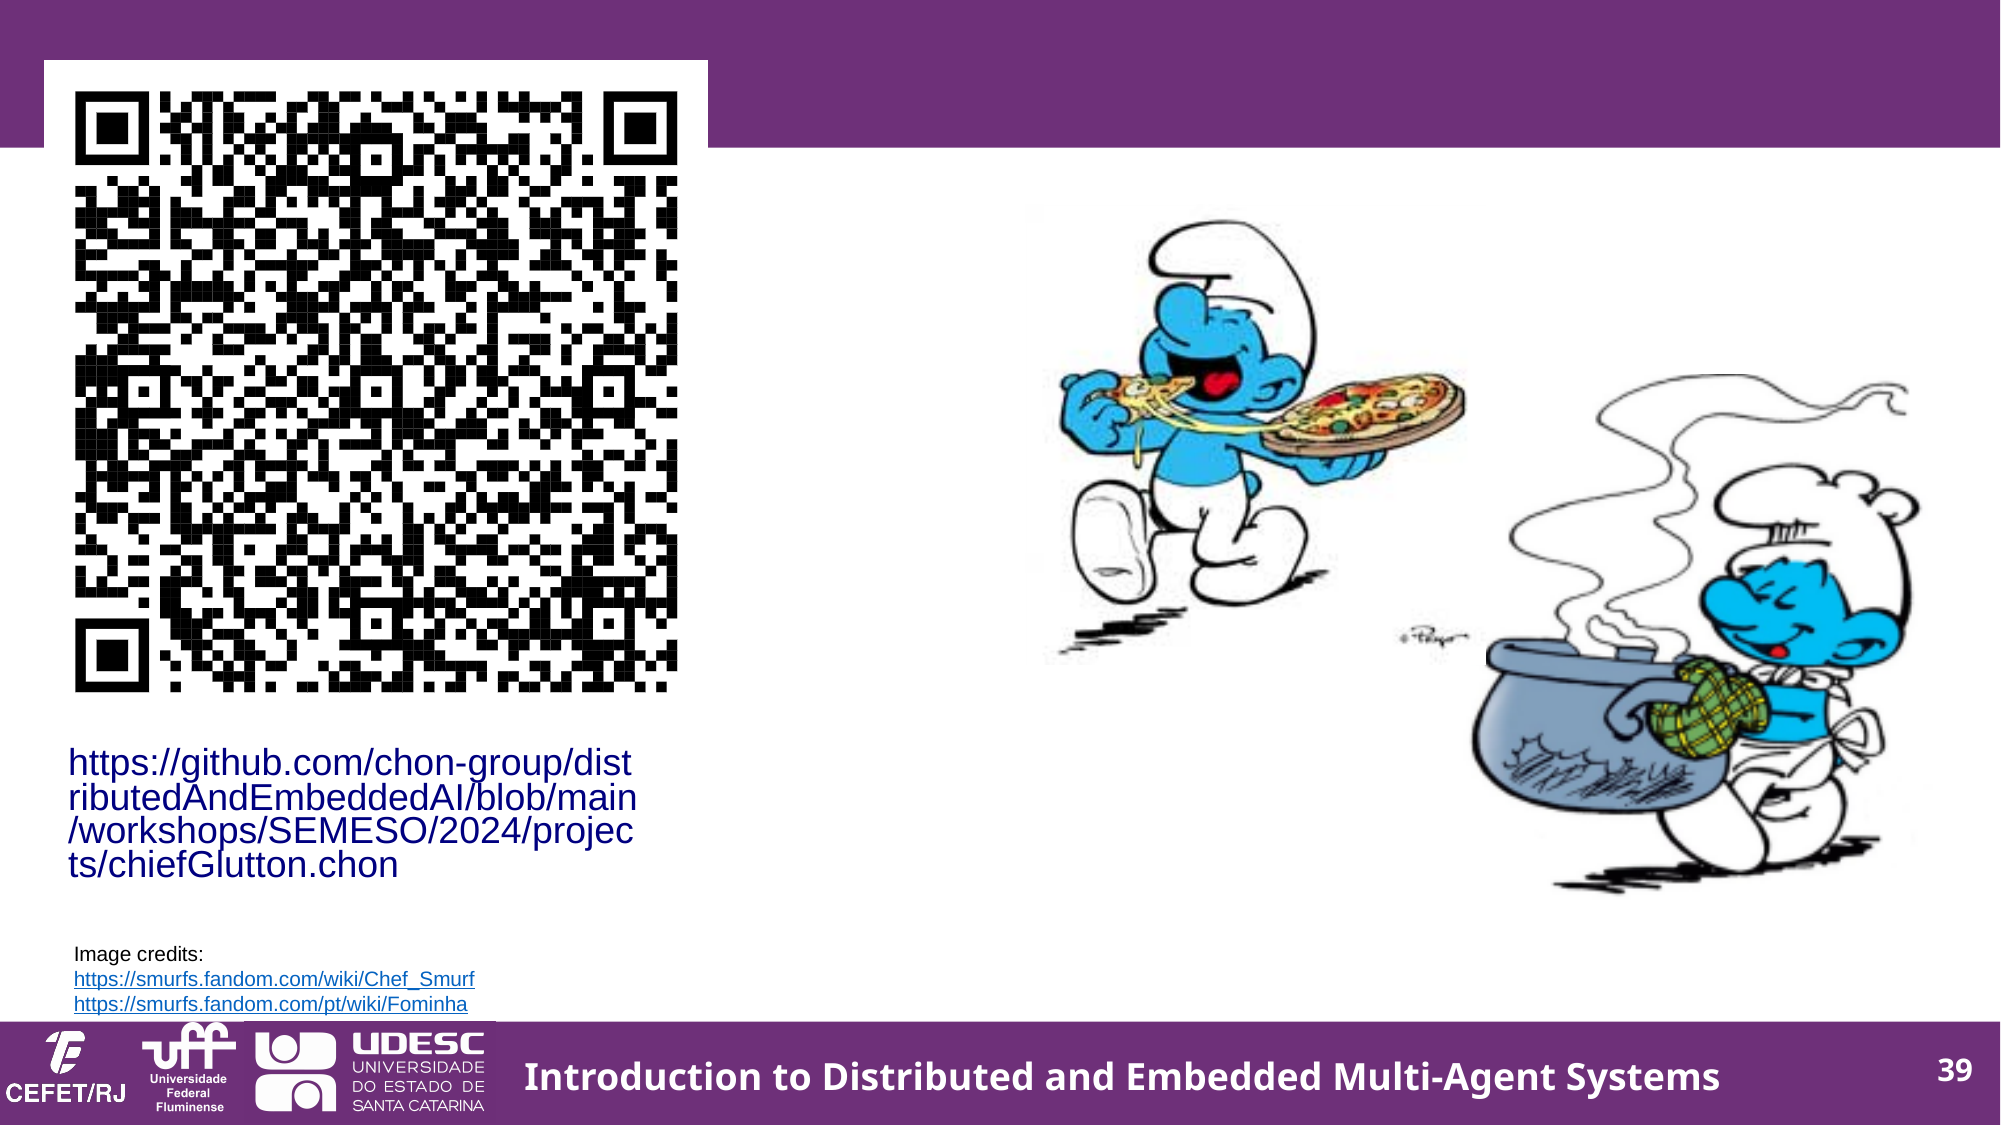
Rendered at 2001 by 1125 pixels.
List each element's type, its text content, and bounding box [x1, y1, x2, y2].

text_box Image credits: https://smurfs.fandom.com/wiki/Chef_Smurf https://smurfs.fandom.com/pt/wiki/Fominha [58, 933, 1374, 1047]
picture [6, 1009, 125, 1125]
picture [141, 1047, 237, 1117]
picture [44, 60, 708, 723]
picture [244, 1047, 496, 1123]
picture [1025, 204, 1933, 902]
text_box https://github.com/chon-group/distributedAndEmbeddedAI/blob/main/workshops/SEMESO/2024/projects/chiefGlutton.chon [53, 734, 657, 995]
